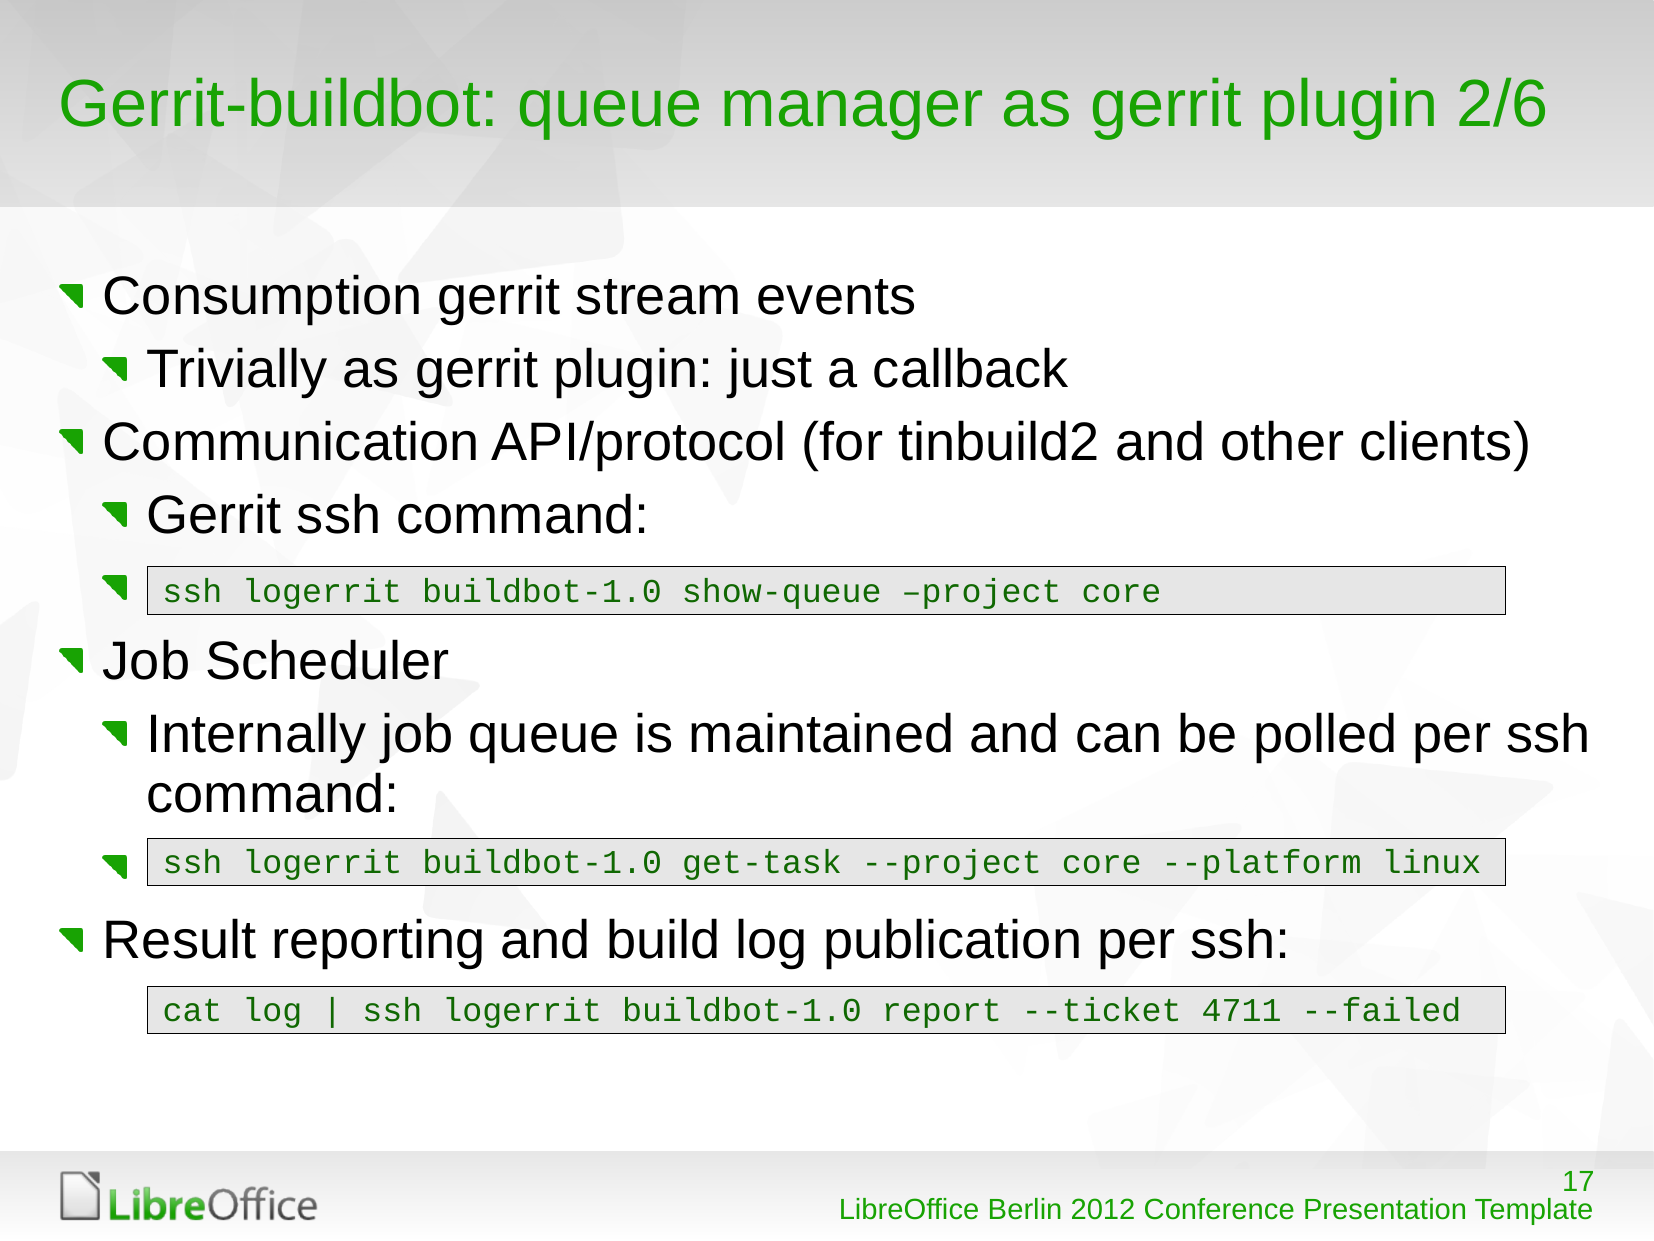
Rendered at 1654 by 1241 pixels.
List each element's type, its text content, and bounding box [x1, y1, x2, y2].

title Gerrit-buildbot: queue manager as gerrit plugin 2/6 [59, 29, 1595, 178]
text_box ssh logerrit buildbot-1.0 show-queue –project core [147, 566, 1506, 615]
picture [41, 1152, 337, 1240]
picture [0, 0, 783, 931]
text_box ssh logerrit buildbot-1.0 get-task --project core --platform linux [147, 838, 1506, 886]
list Consumption gerrit stream events Trivially as gerrit plugin: just a callback Communication API/protocol (for tinbuild2 and other clients) Gerrit ssh command: Job Scheduler Internally job queue is maintained and can be polled per ssh command: Result reporting and build log publication per ssh: [59, 265, 1595, 1114]
text_box cat log | ssh logerrit buildbot-1.0 report --ticket 4711 --failed [147, 986, 1506, 1034]
picture [915, 548, 1654, 1169]
